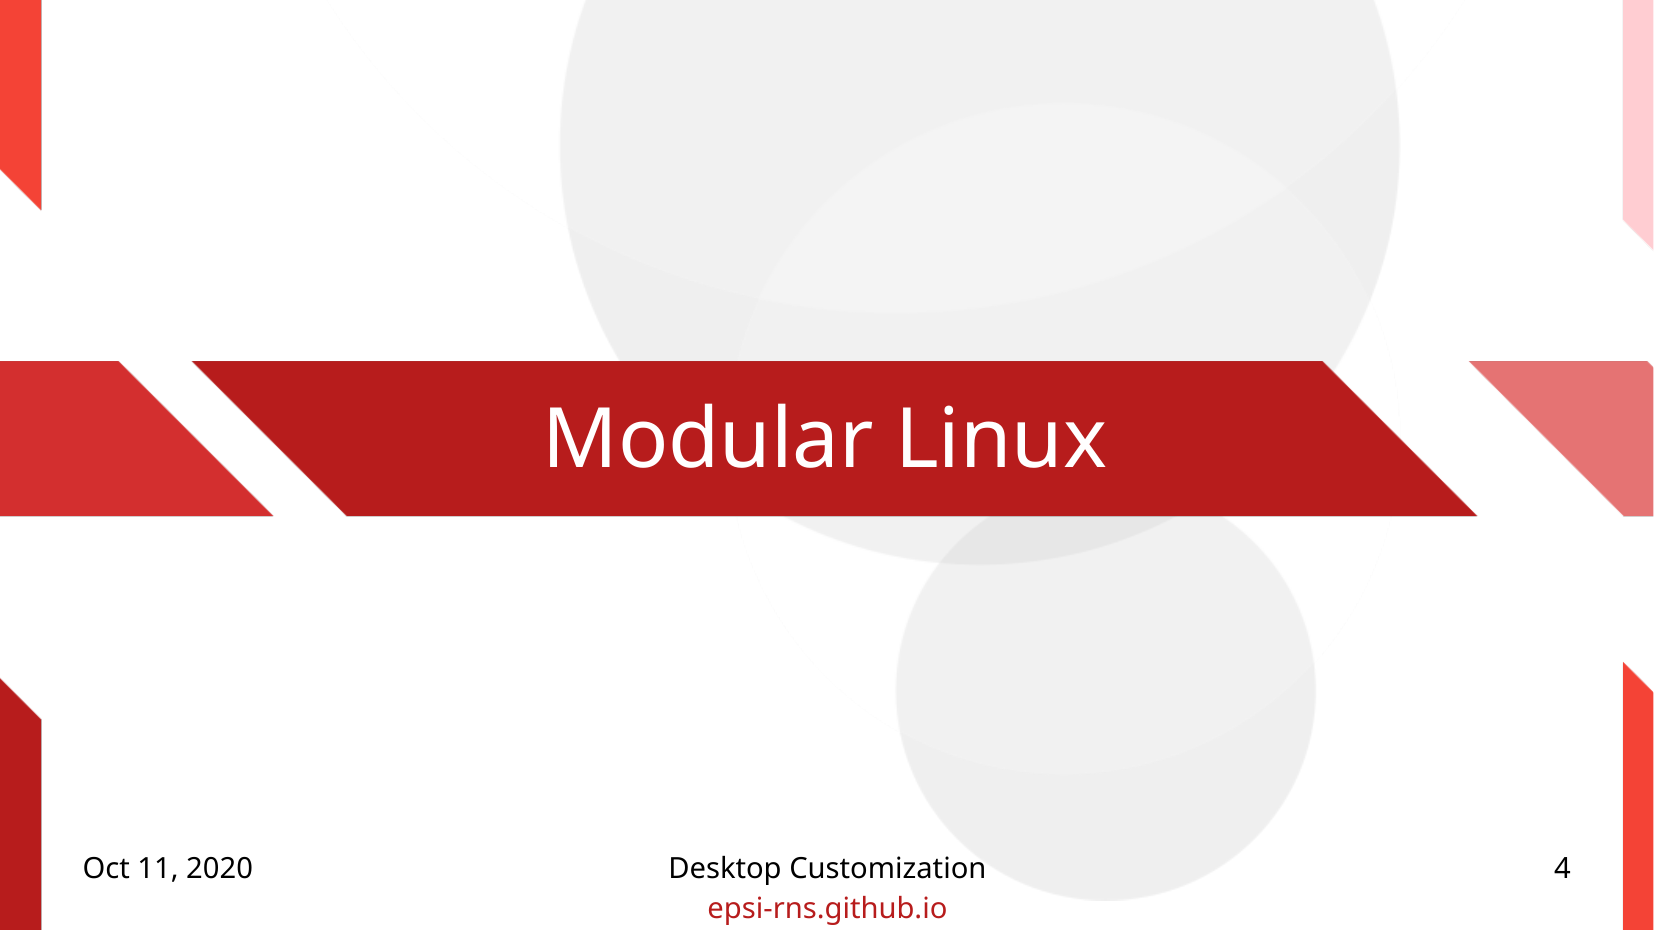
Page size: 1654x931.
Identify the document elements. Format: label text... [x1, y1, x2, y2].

title Modular Linux [82, 360, 1568, 511]
picture [0, 0, 1654, 930]
